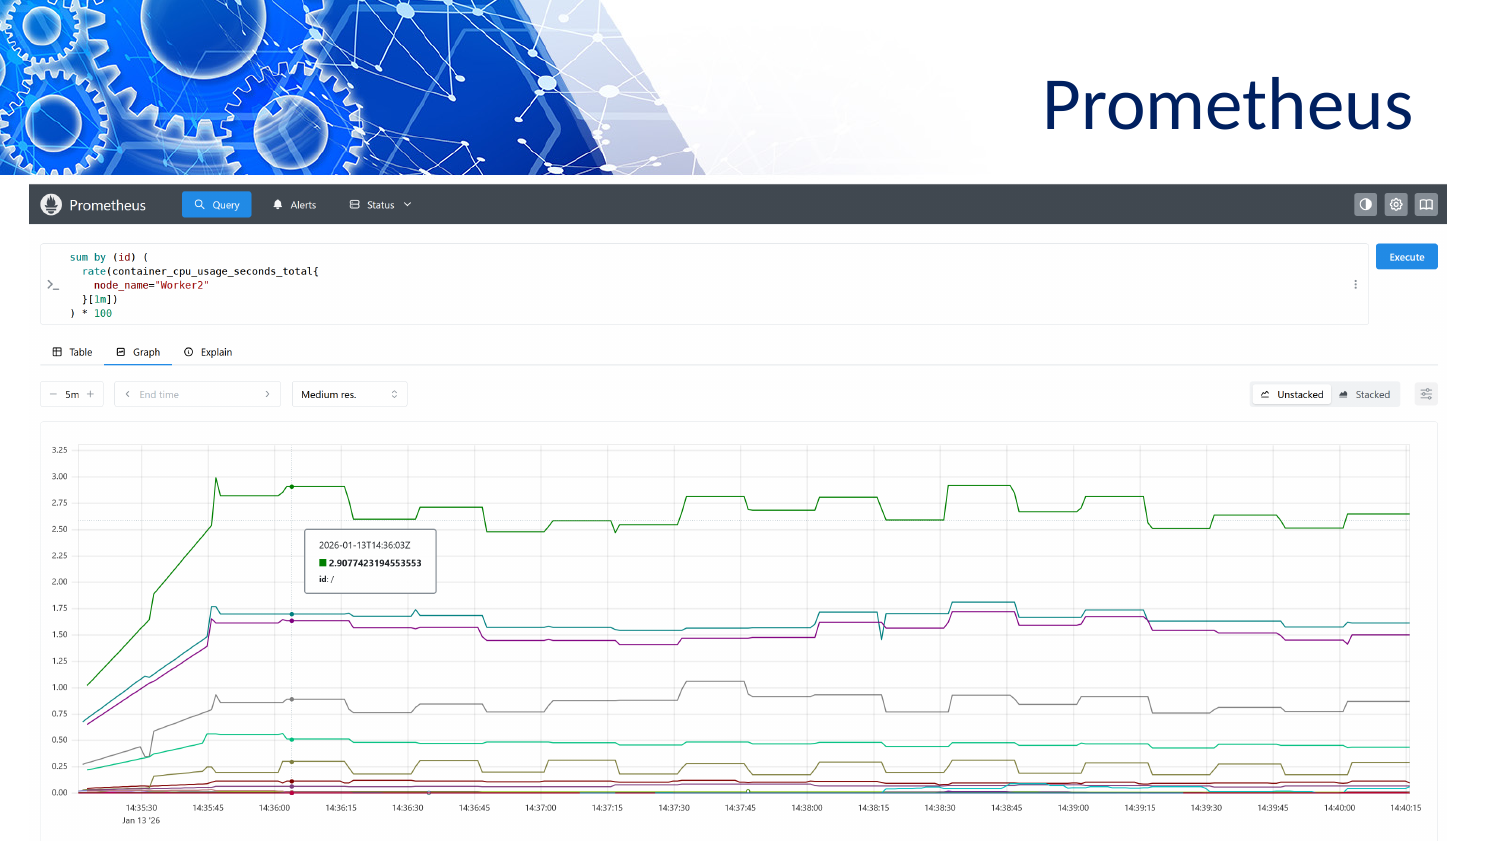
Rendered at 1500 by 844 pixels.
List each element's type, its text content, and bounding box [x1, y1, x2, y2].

title Prometheus [73, 36, 1429, 162]
picture [0, 0, 1500, 844]
